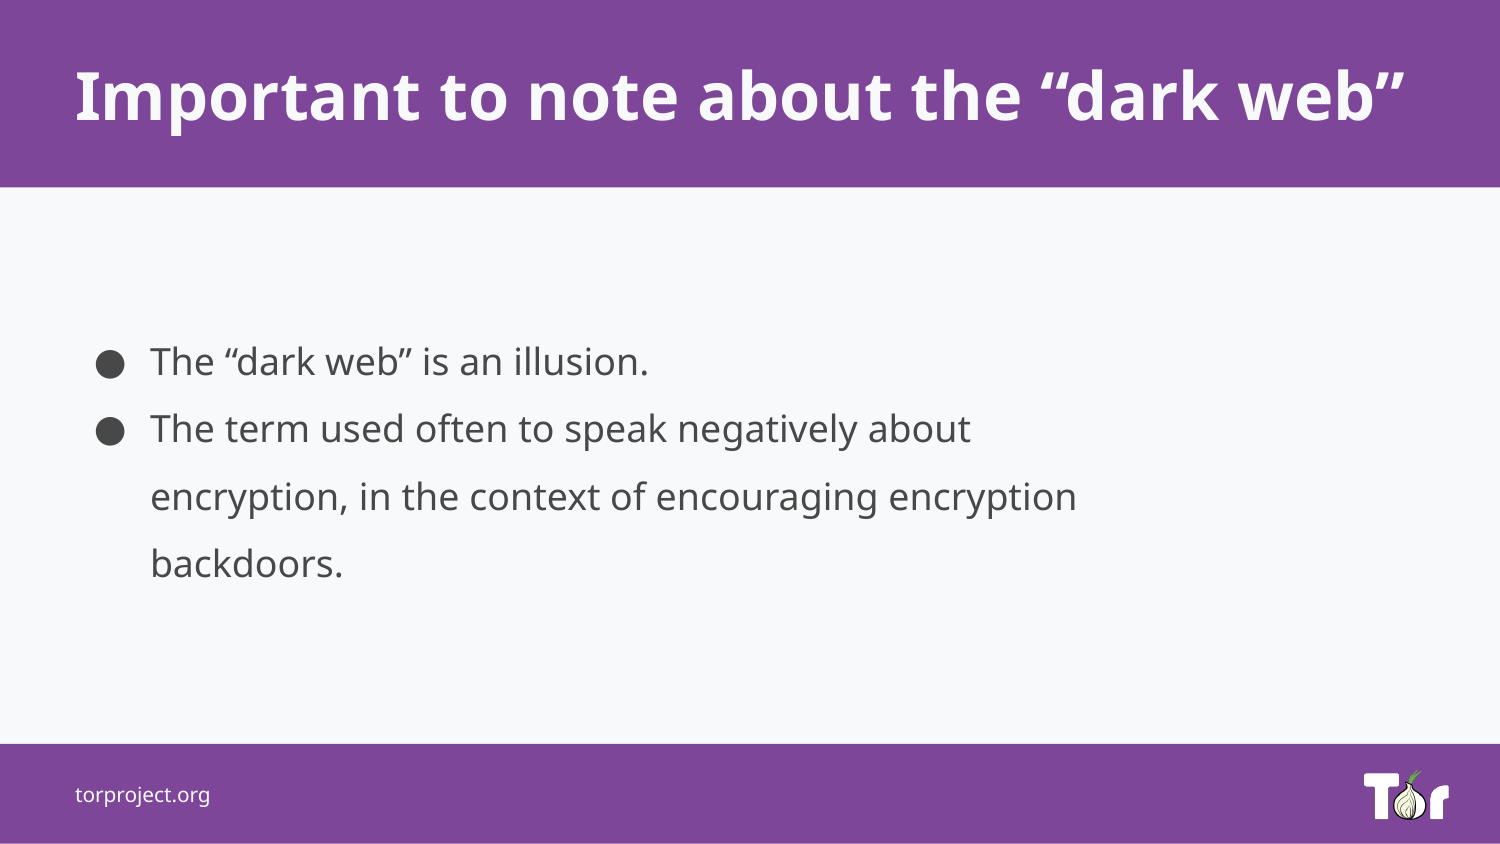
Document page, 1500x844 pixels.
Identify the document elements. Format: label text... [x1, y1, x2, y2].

list The “dark web” is an illusion. The term used often to speak negatively about encryption, in the context of encouraging encryption backdoors. [75, 187, 1095, 713]
picture [1364, 768, 1449, 820]
title Important to note about the “dark web” [75, 46, 1436, 141]
